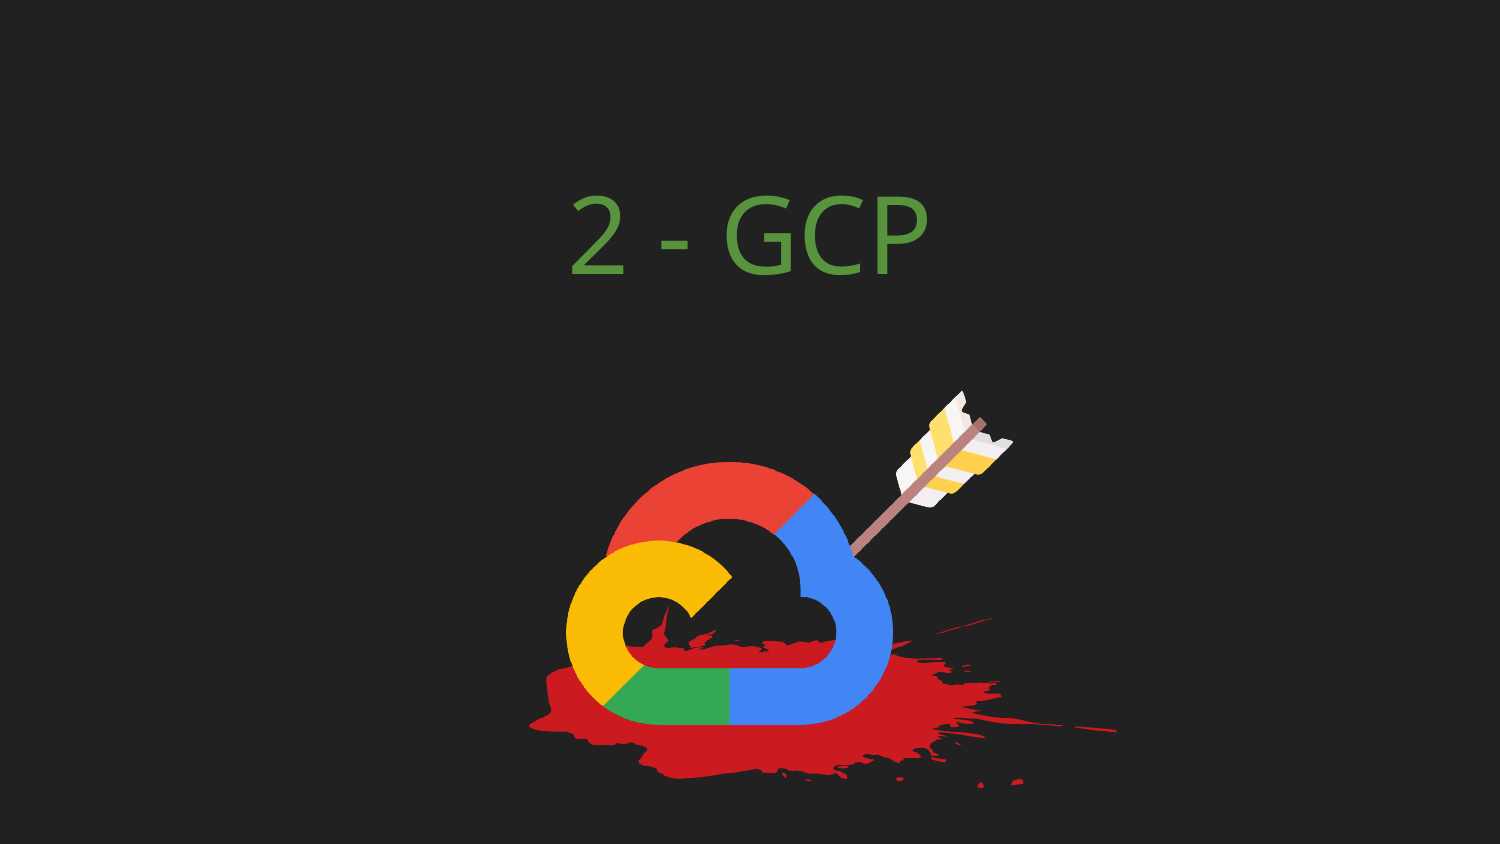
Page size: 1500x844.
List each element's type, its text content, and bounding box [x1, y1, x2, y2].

picture [316, 376, 1142, 810]
title 2 - GCP [51, 0, 1449, 311]
